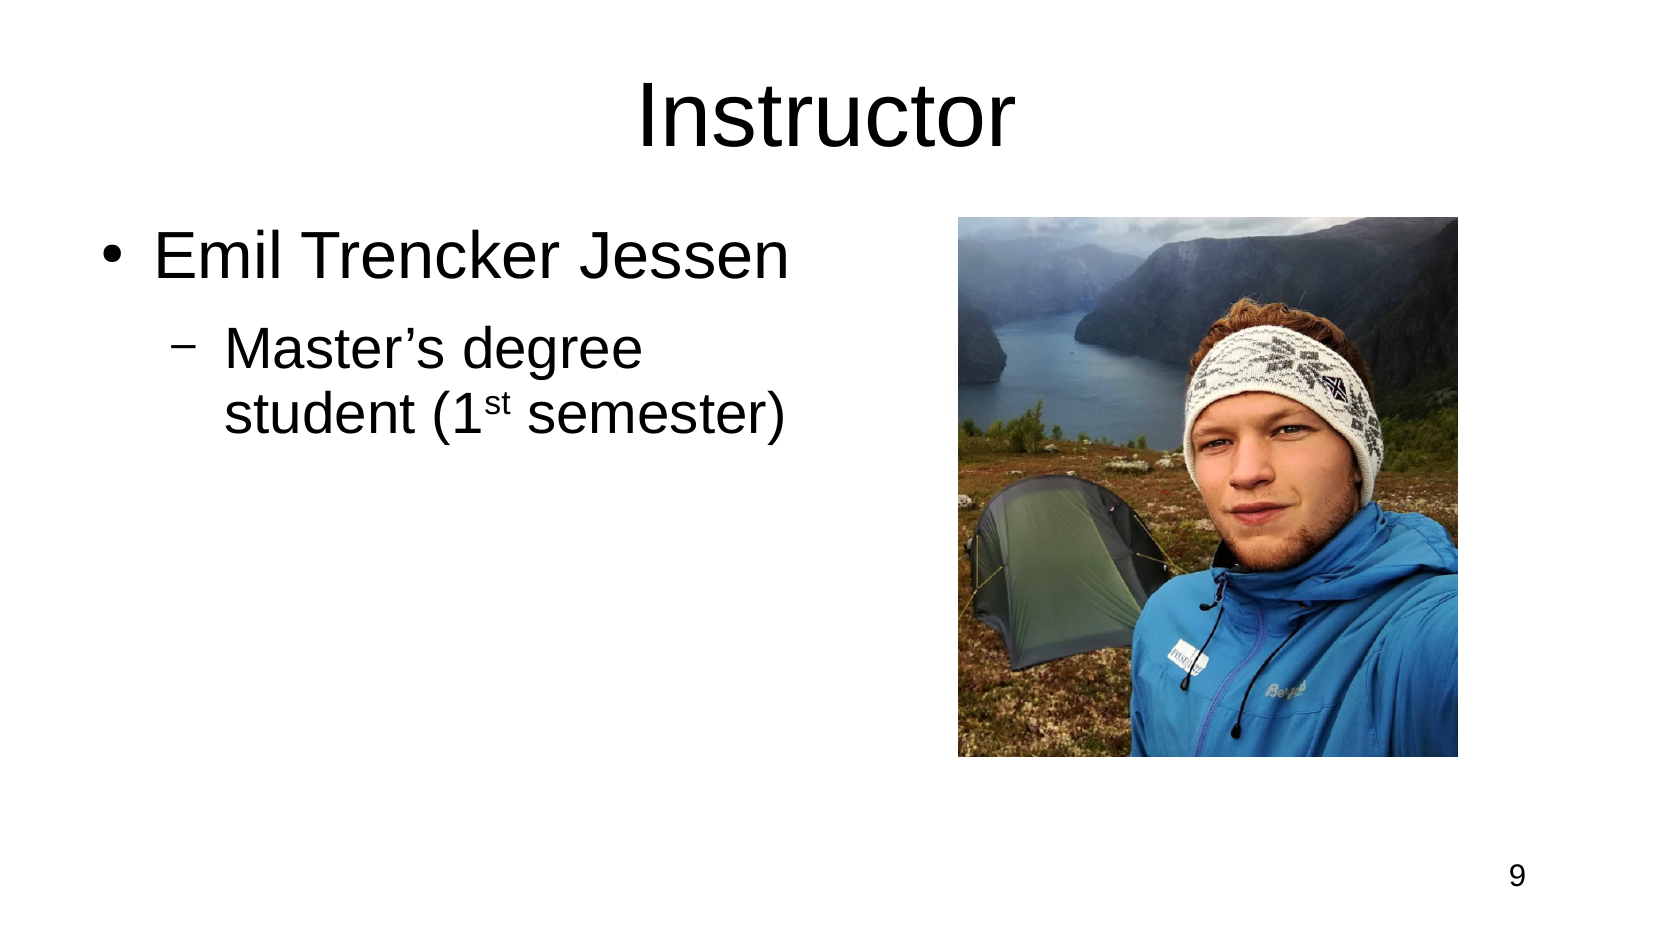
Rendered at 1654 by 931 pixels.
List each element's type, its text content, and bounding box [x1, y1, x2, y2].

title Instructor [82, 37, 1571, 193]
list Emil Trencker Jessen Master’s degree student (1st semester) [82, 217, 809, 758]
picture [958, 217, 1458, 758]
text_box <nummer> [1494, 850, 1654, 921]
